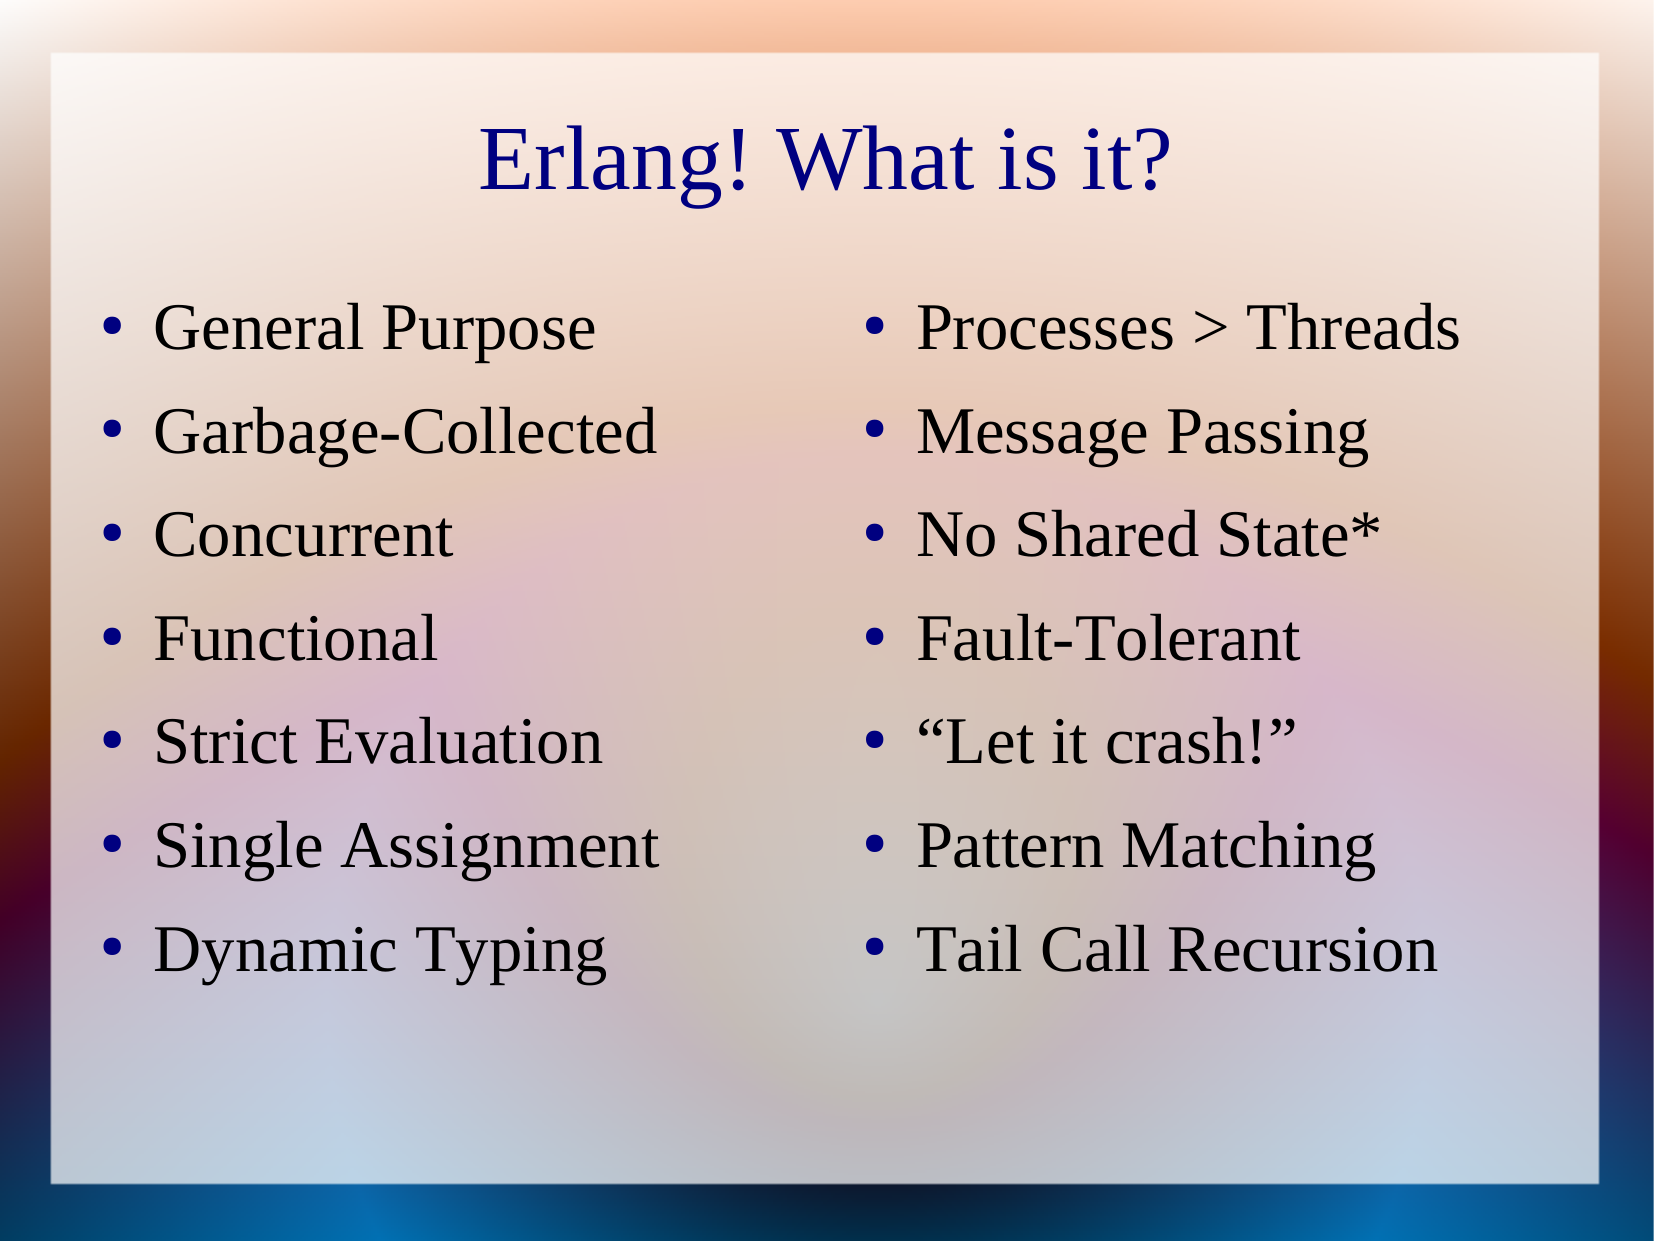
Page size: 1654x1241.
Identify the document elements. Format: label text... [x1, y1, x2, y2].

picture [0, 0, 1654, 1241]
list General Purpose Garbage-Collected Concurrent Functional Strict Evaluation Single Assignment Dynamic Typing [82, 290, 809, 1109]
list Processes > Threads Message Passing No Shared State* Fault-Tolerant “Let it crash!” Pattern Matching Tail Call Recursion [845, 290, 1572, 1094]
title Erlang! What is it? [82, 55, 1571, 263]
